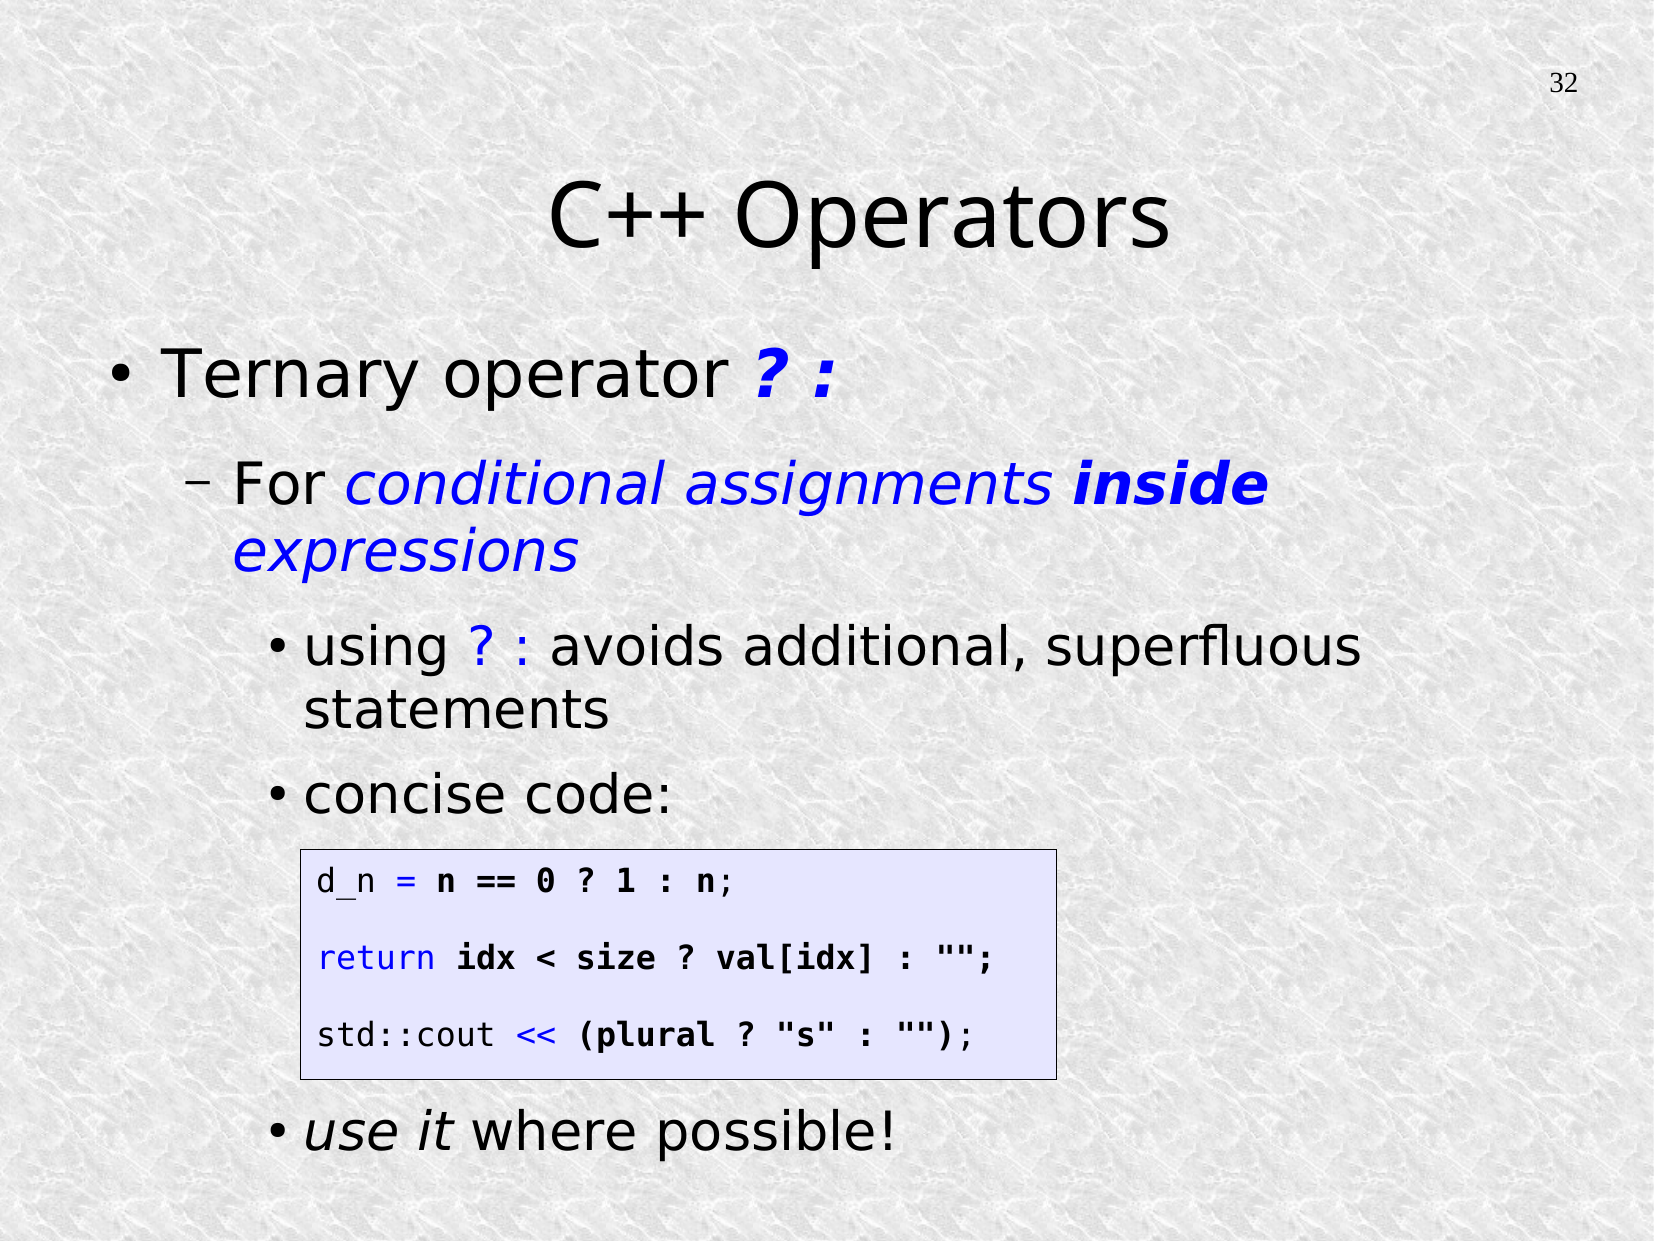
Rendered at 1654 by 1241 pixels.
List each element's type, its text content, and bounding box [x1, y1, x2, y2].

list Ternary operator ? : For conditional assignments inside expressions using ? : avoids additional, superfluous statements concise code: use it where possible! [91, 335, 1629, 1190]
title C++ Operators [91, 81, 1629, 335]
text_box d_n = n == 0 ? 1 : n; return idx < size ? val[idx] : ""; std::cout << (plural ? "s" : ""); [316, 861, 1225, 1057]
picture [0, 0, 1654, 1241]
